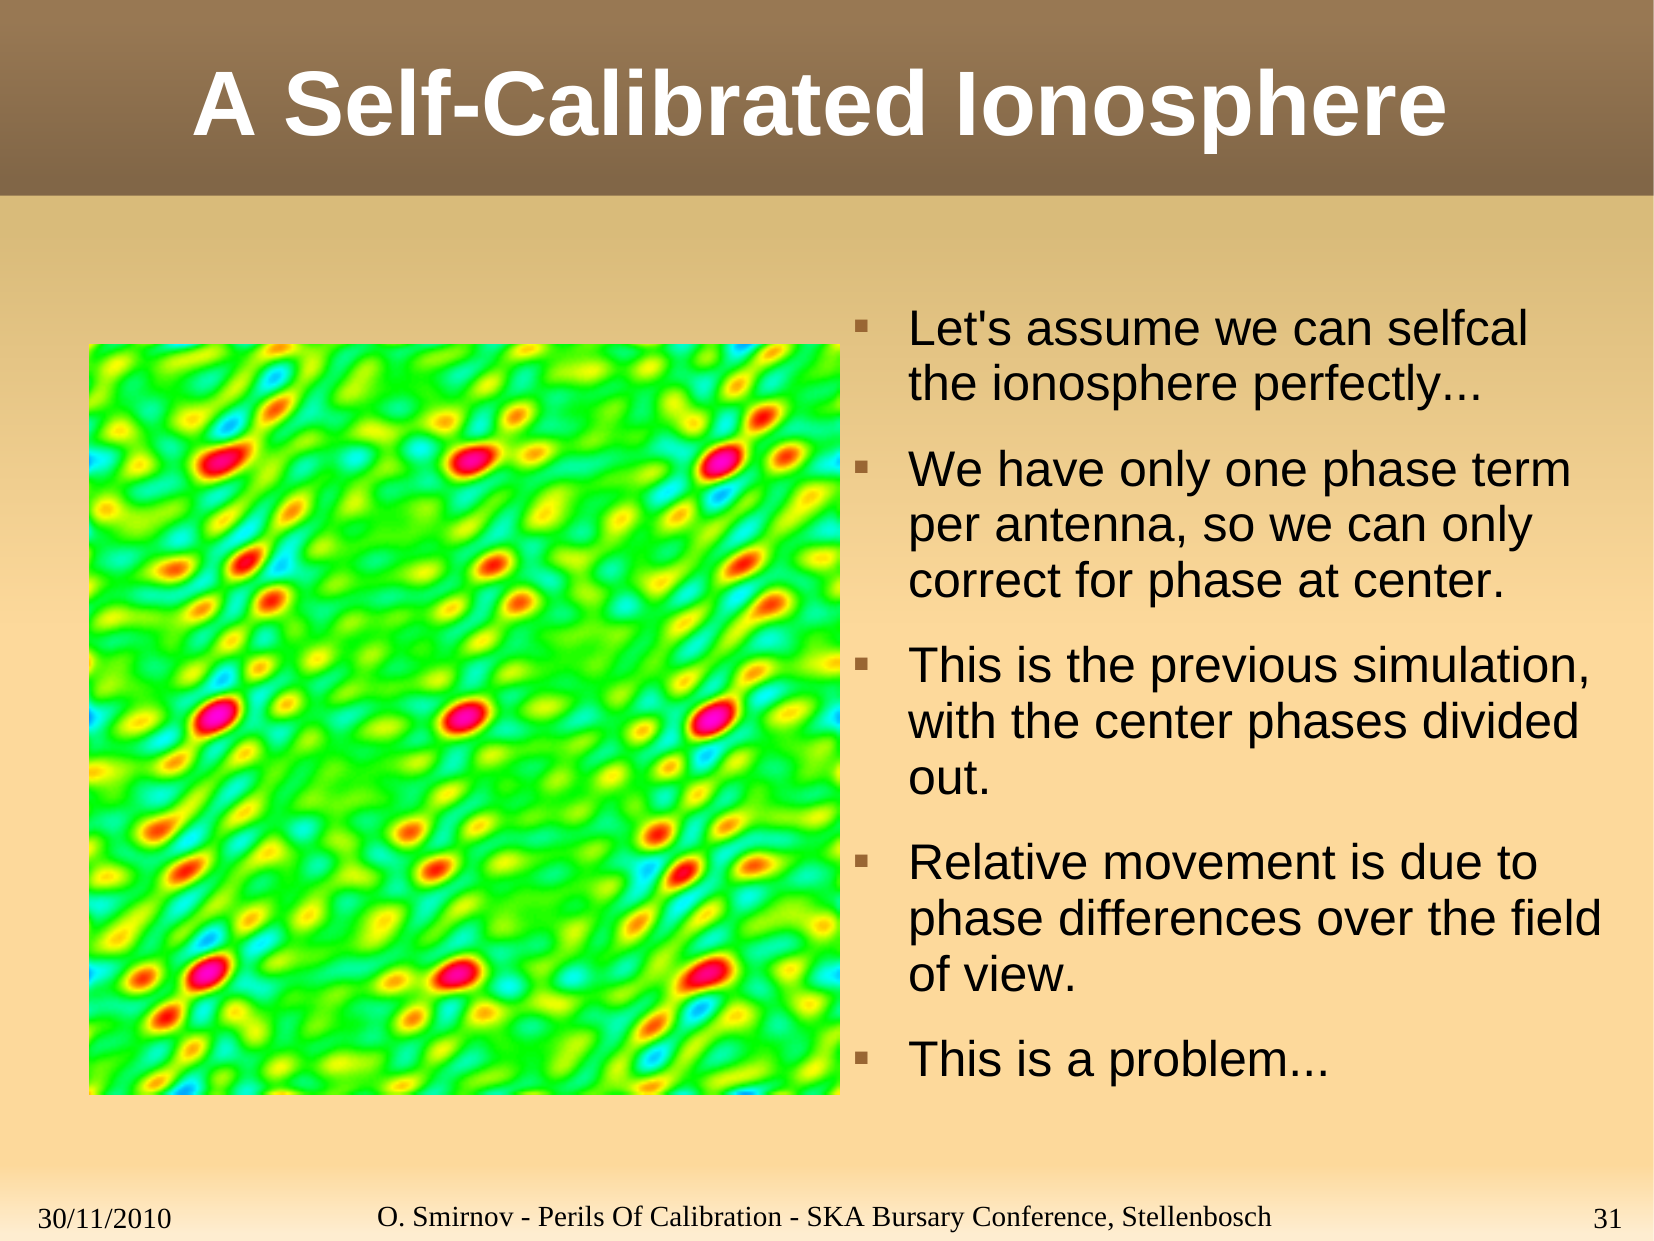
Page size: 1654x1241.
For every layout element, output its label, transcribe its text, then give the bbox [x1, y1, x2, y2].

list Let's assume we can selfcal the ionosphere perfectly... We have only one phase term per antenna, so we can only correct for phase at center. This is the previous simulation, with the center phases divided out. Relative movement is due to phase differences over the field of view. This is a problem... [837, 299, 1611, 1087]
title A Self-Calibrated Ionosphere [76, 0, 1565, 208]
picture [0, 0, 1654, 1241]
